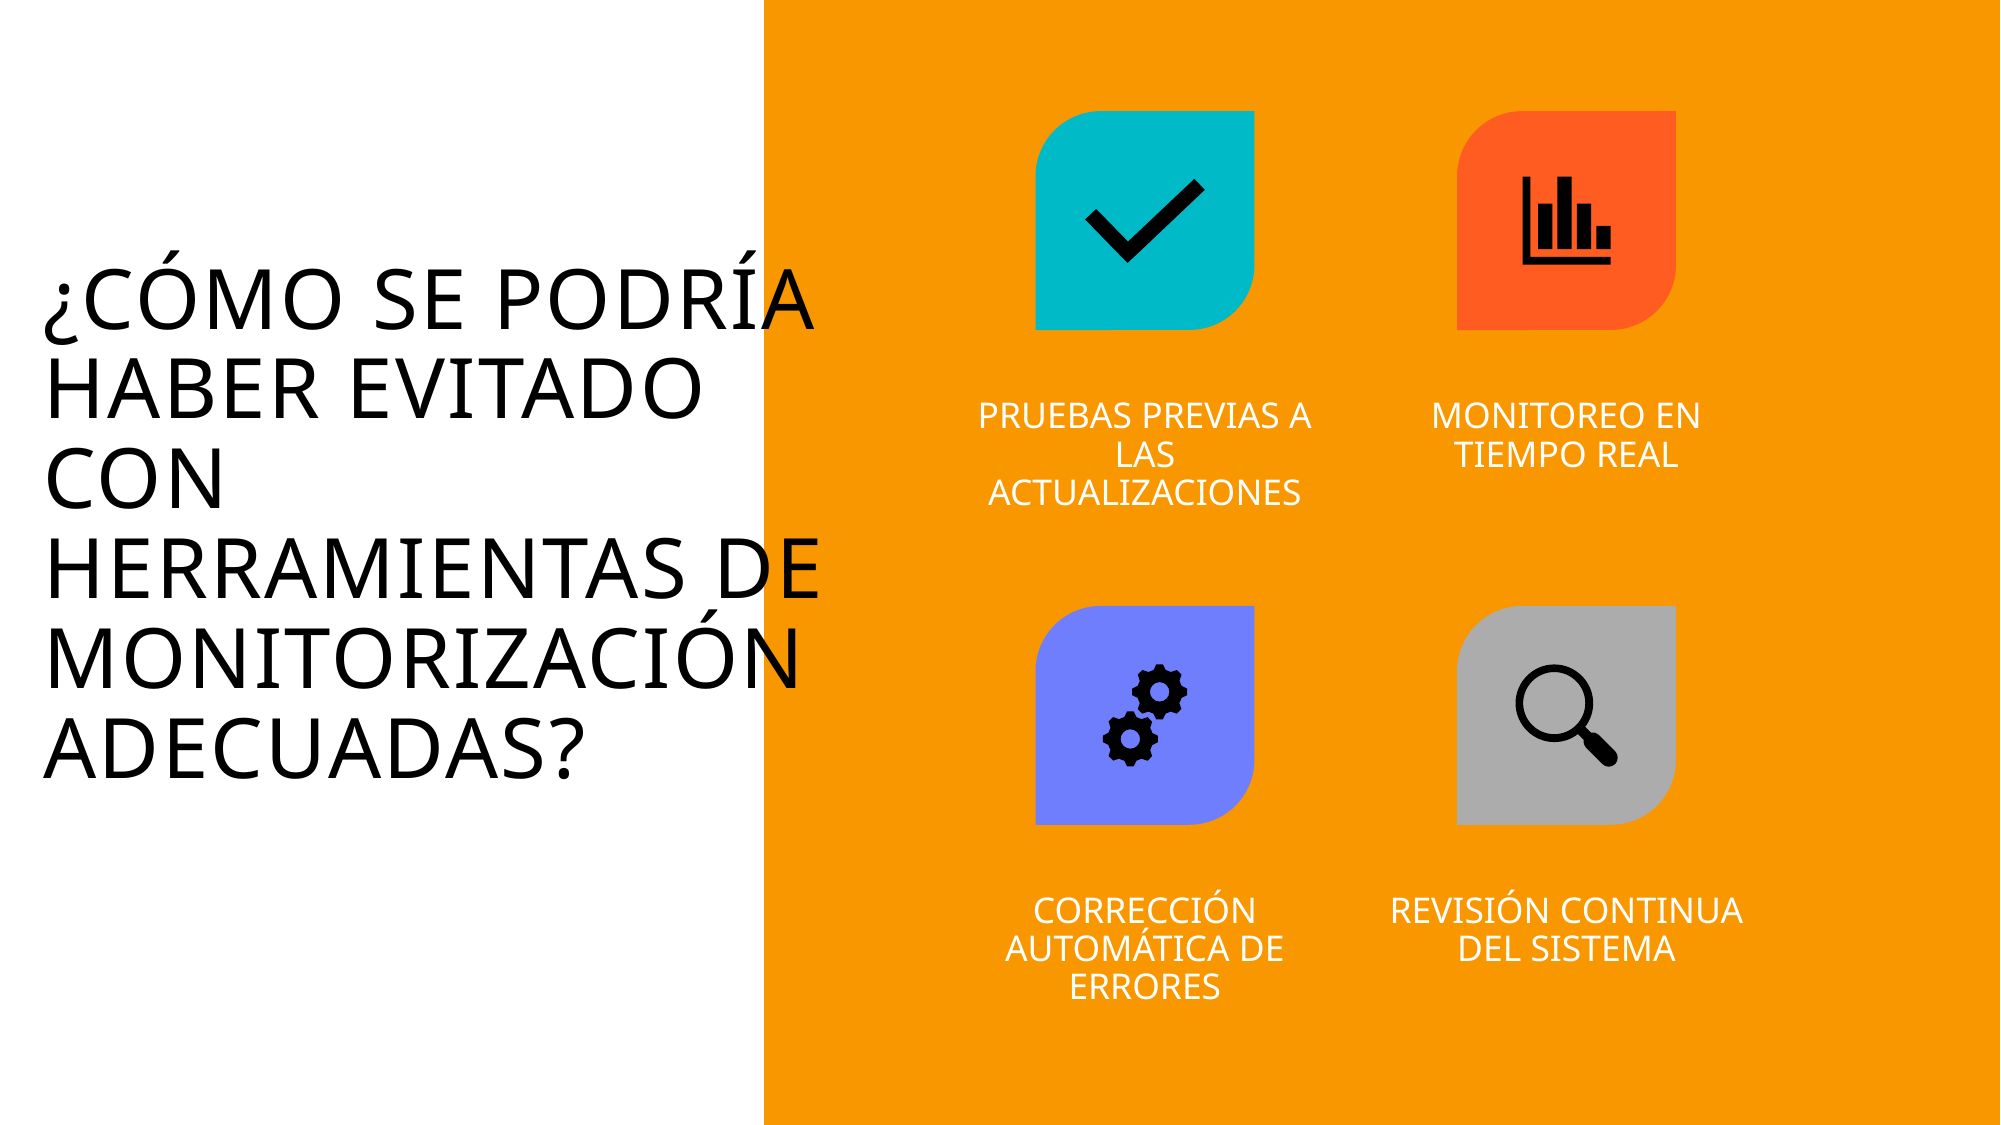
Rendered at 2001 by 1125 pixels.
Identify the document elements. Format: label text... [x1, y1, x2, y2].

text_box Monitoreo en tiempo real [1387, 398, 1746, 517]
text_box Pruebas previas a las actualizaciones [965, 398, 1325, 517]
text_box Corrección automática de errores [965, 892, 1325, 1012]
text_box Revisión continua del sistema [1387, 892, 1746, 1012]
title ¿Cómo se podría haber evitado con herramientas de monitorización adecuadas? [28, 219, 901, 905]
text_box [0, 0, 2000, 1125]
